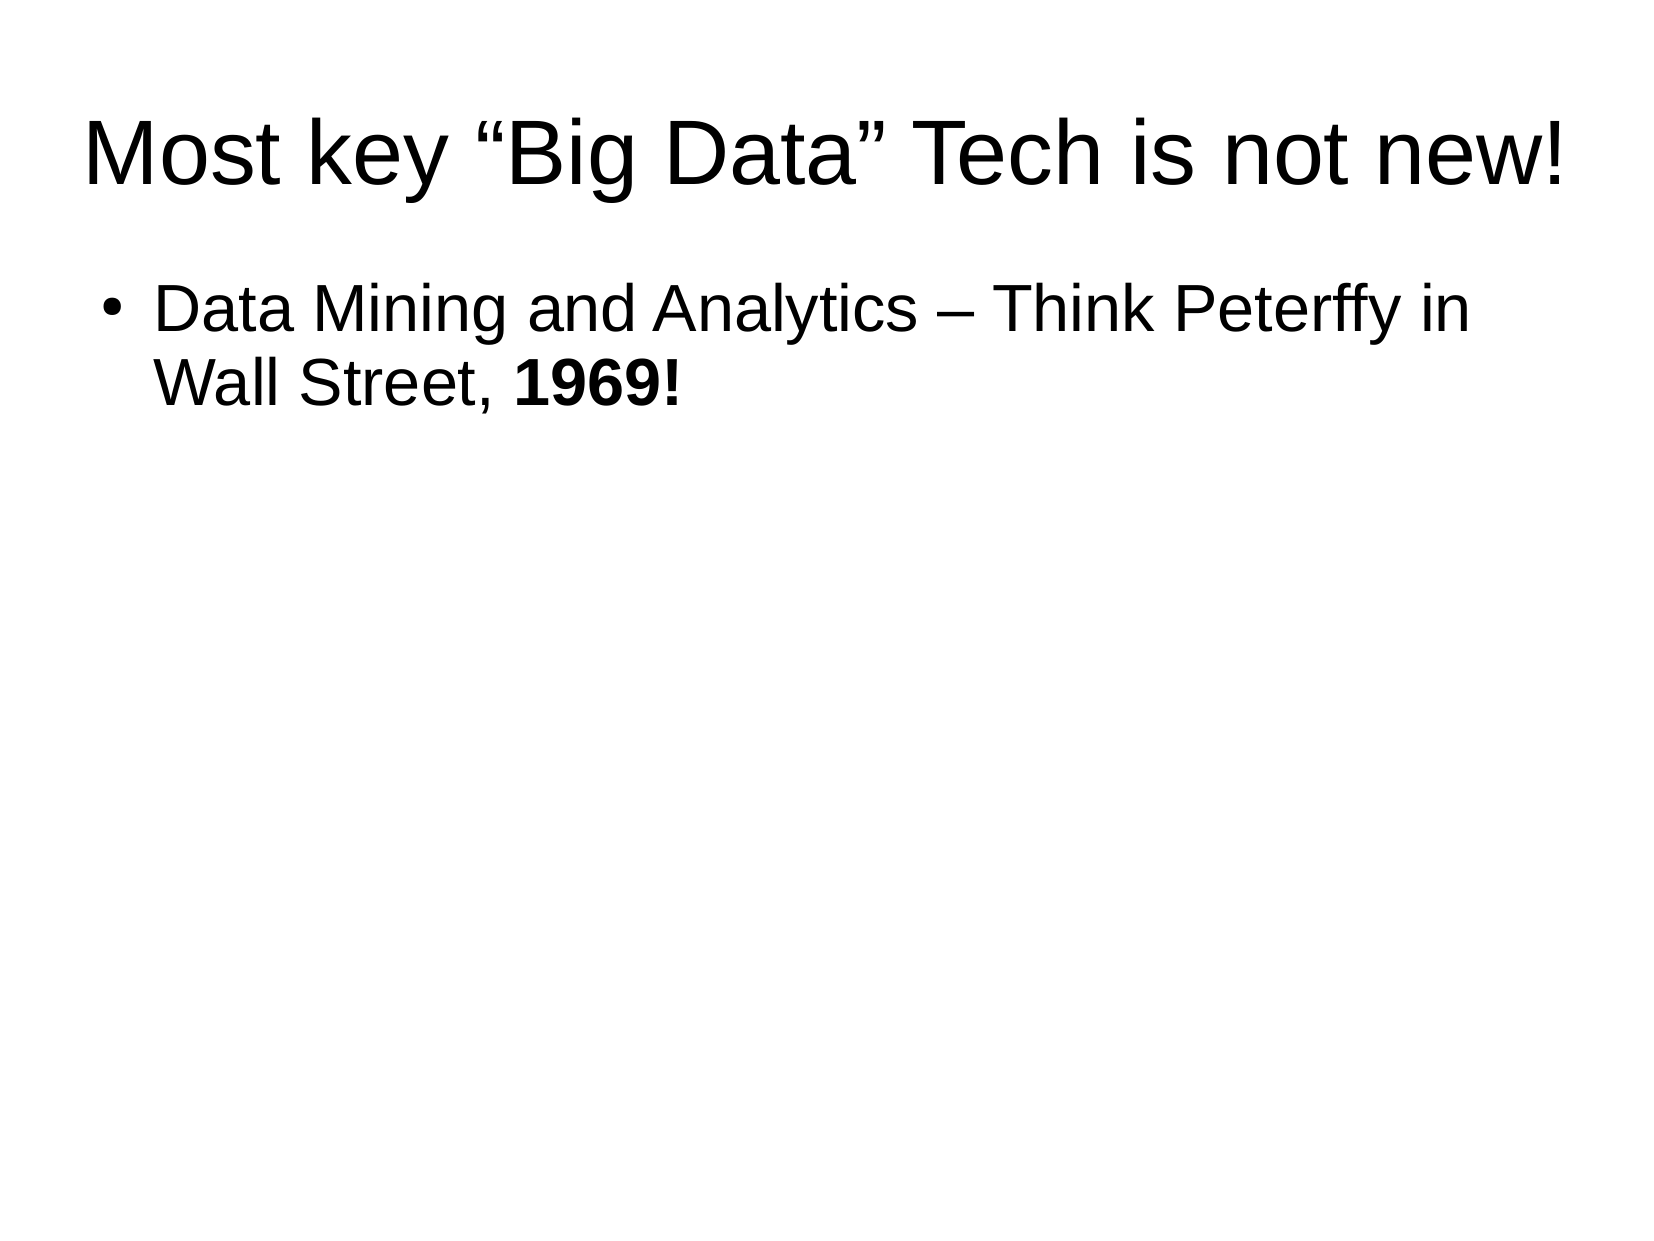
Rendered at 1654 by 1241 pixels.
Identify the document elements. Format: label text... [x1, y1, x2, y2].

list Data Mining and Analytics – Think Peterffy in Wall Street, 1969! [82, 166, 1571, 886]
title Most key “Big Data” Tech is not new! [82, 49, 1571, 166]
